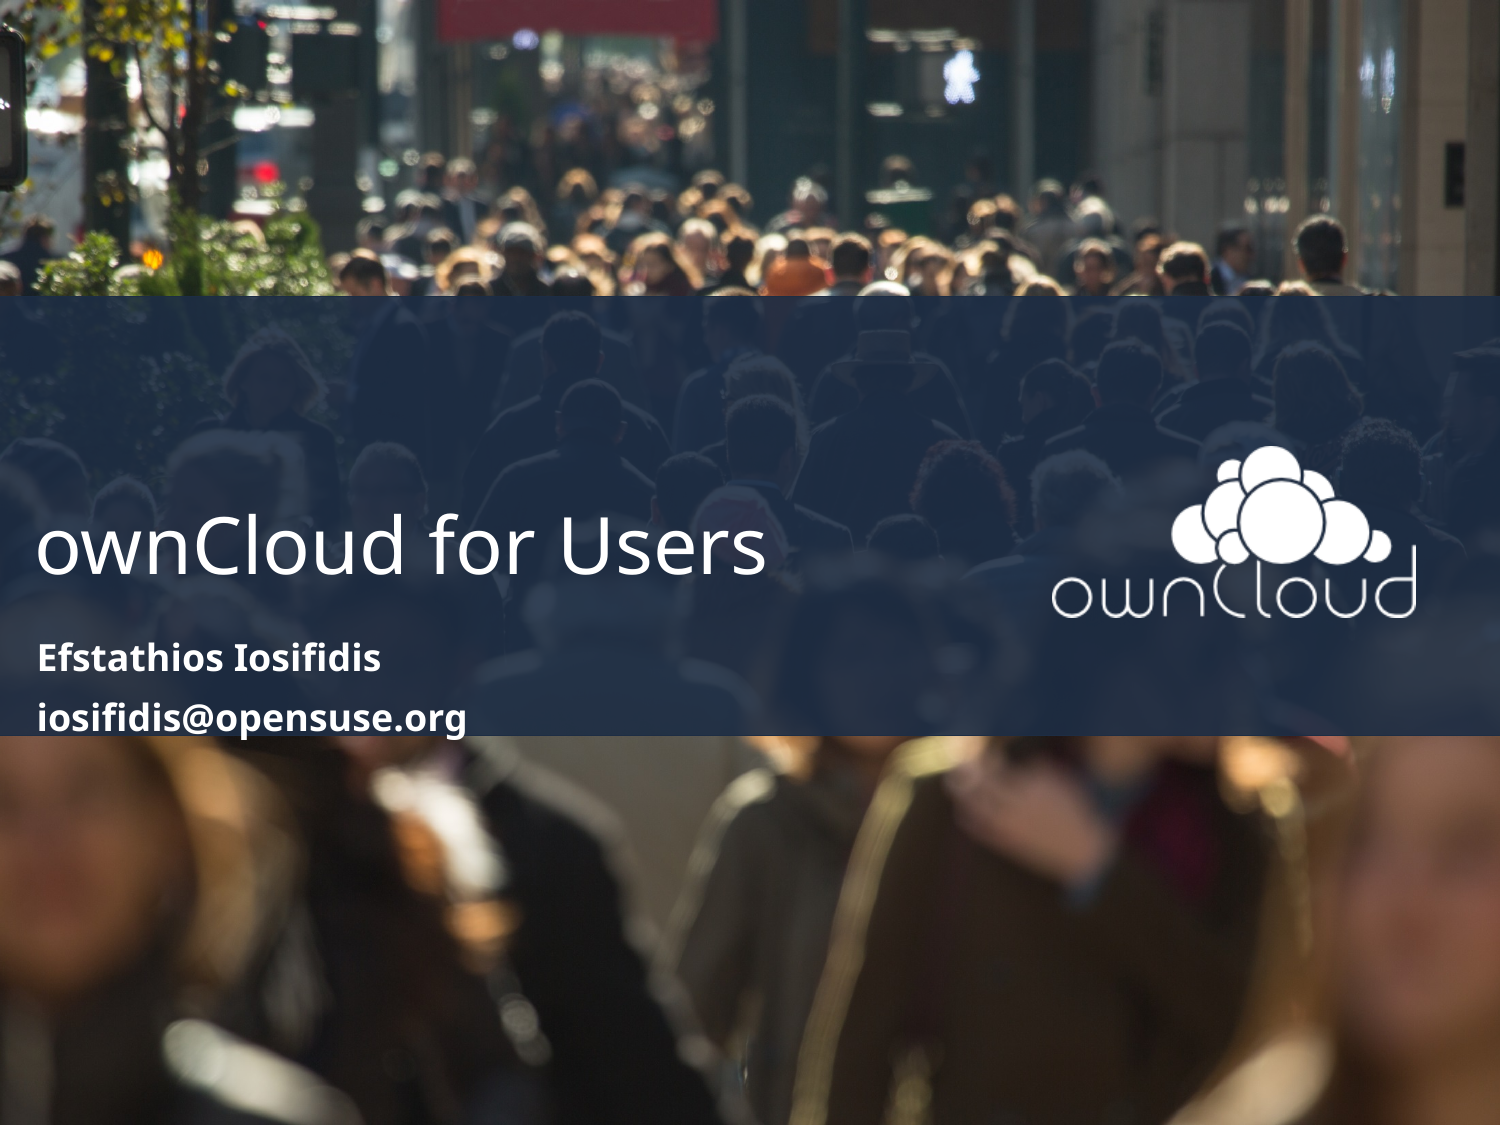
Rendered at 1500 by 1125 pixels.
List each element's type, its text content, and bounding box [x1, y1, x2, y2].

title ownCloud for Users [34, 347, 850, 598]
subtitle Efstathios Iosifidis iosifidis@opensuse.org [36, 631, 850, 707]
picture [1052, 446, 1416, 618]
